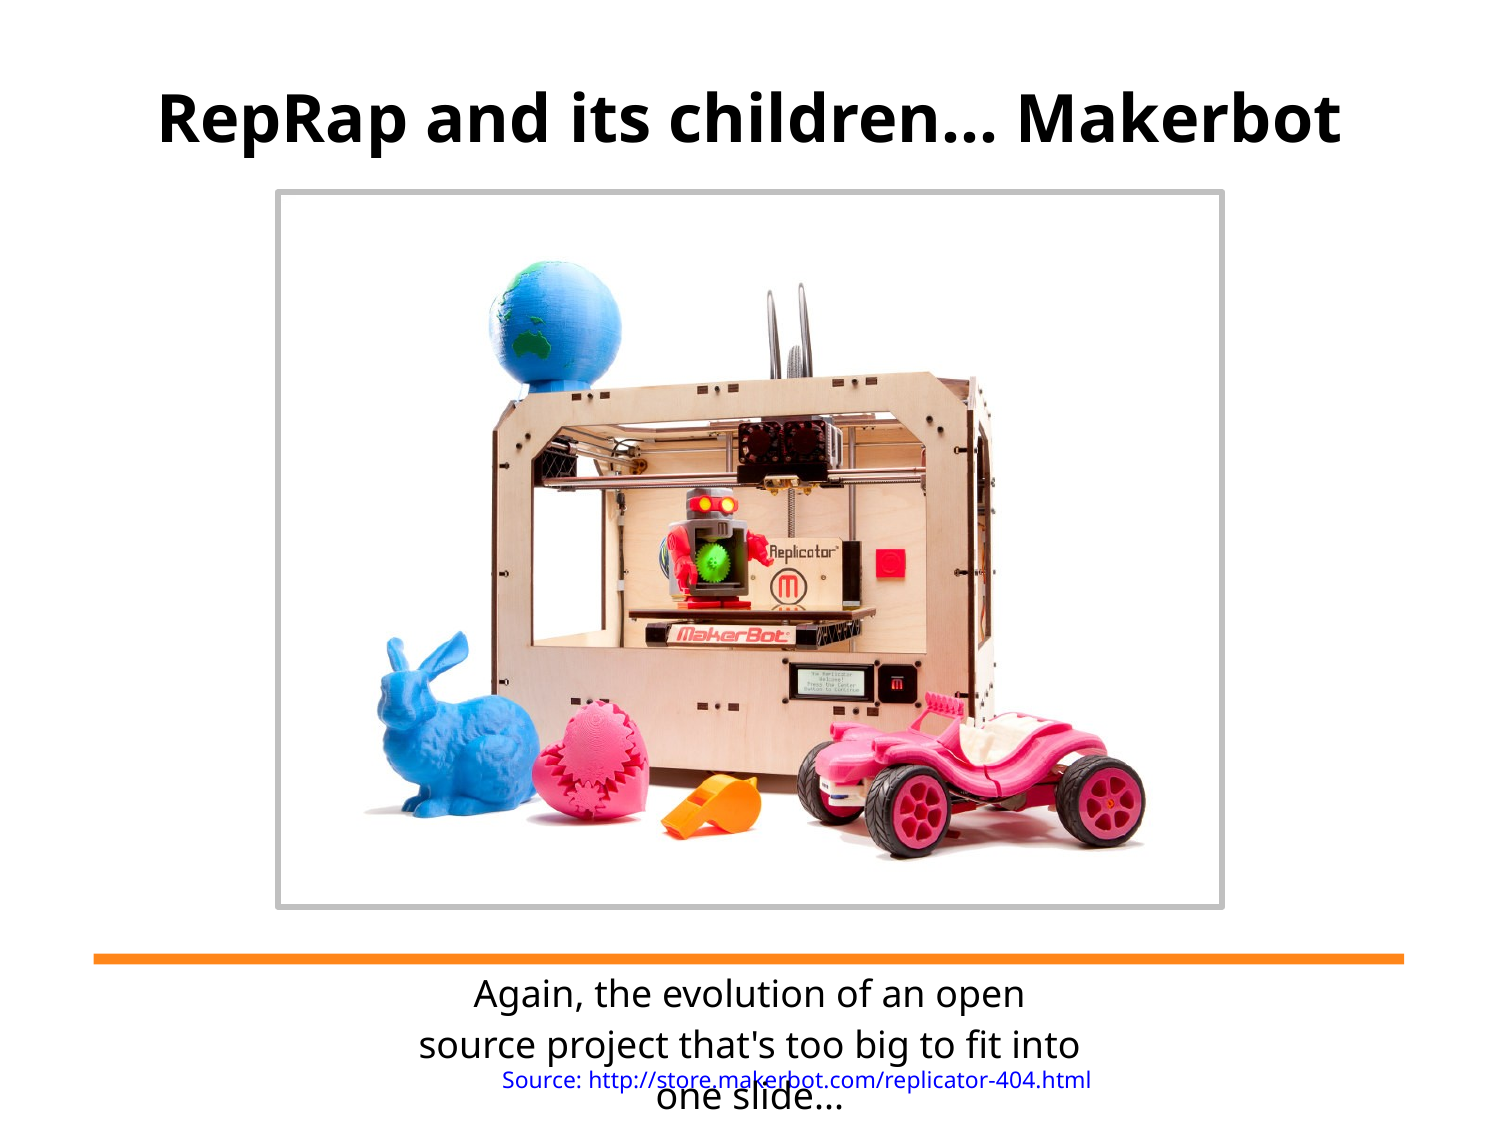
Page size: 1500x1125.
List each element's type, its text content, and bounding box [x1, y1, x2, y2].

text_box Again, the evolution of an open source project that's too big to fit into one slide... [395, 960, 1105, 1064]
title RepRap and its children... Makerbot [75, 44, 1426, 188]
picture [0, 0, 1500, 1125]
text_box Source: http://store.makerbot.com/replicator-404.html [487, 1064, 1013, 1097]
